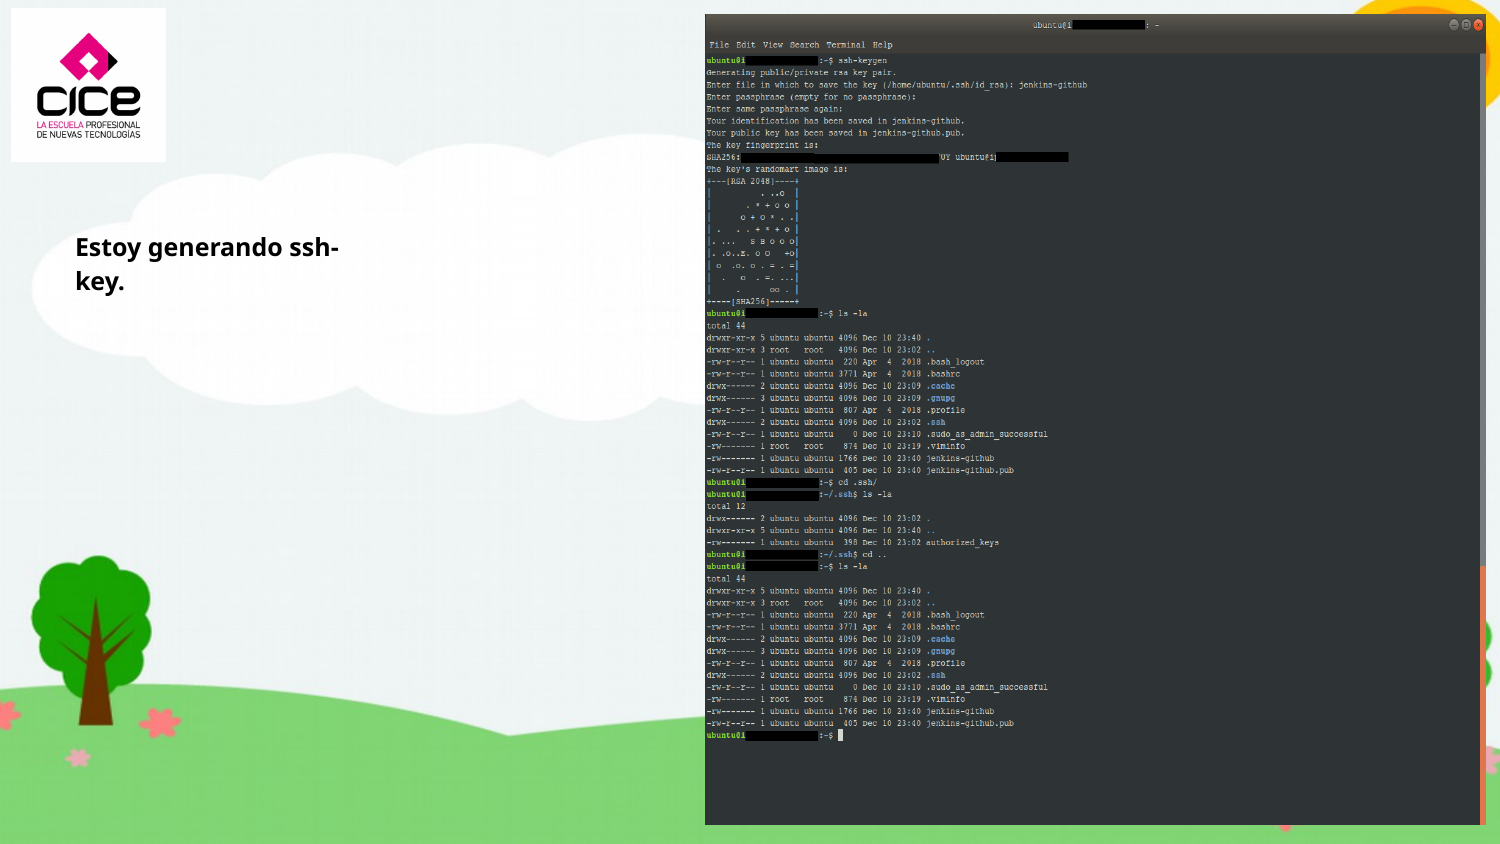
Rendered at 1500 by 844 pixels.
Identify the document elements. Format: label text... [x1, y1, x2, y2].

title Estoy generando ssh-key. [75, 240, 378, 288]
picture [0, 0, 1500, 844]
